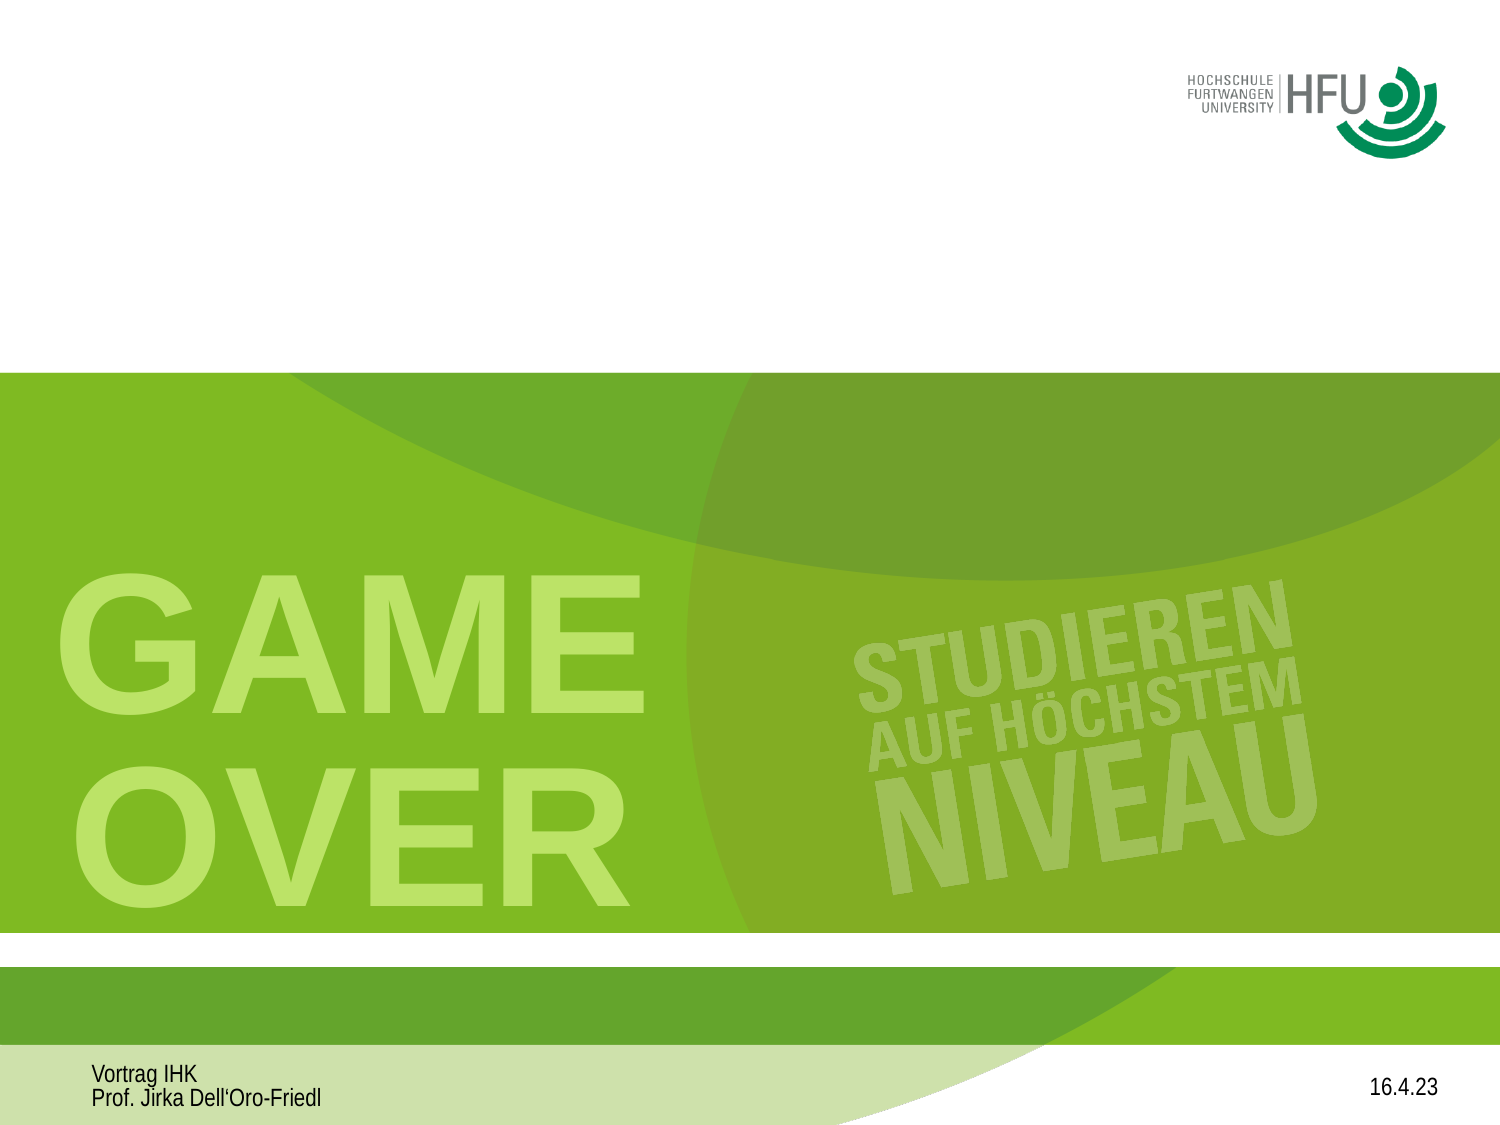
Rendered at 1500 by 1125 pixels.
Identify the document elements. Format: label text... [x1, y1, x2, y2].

picture [0, 372, 1500, 933]
picture [1166, 53, 1454, 164]
text_box GAME OVER [37, 553, 667, 952]
picture [0, 967, 1500, 1125]
